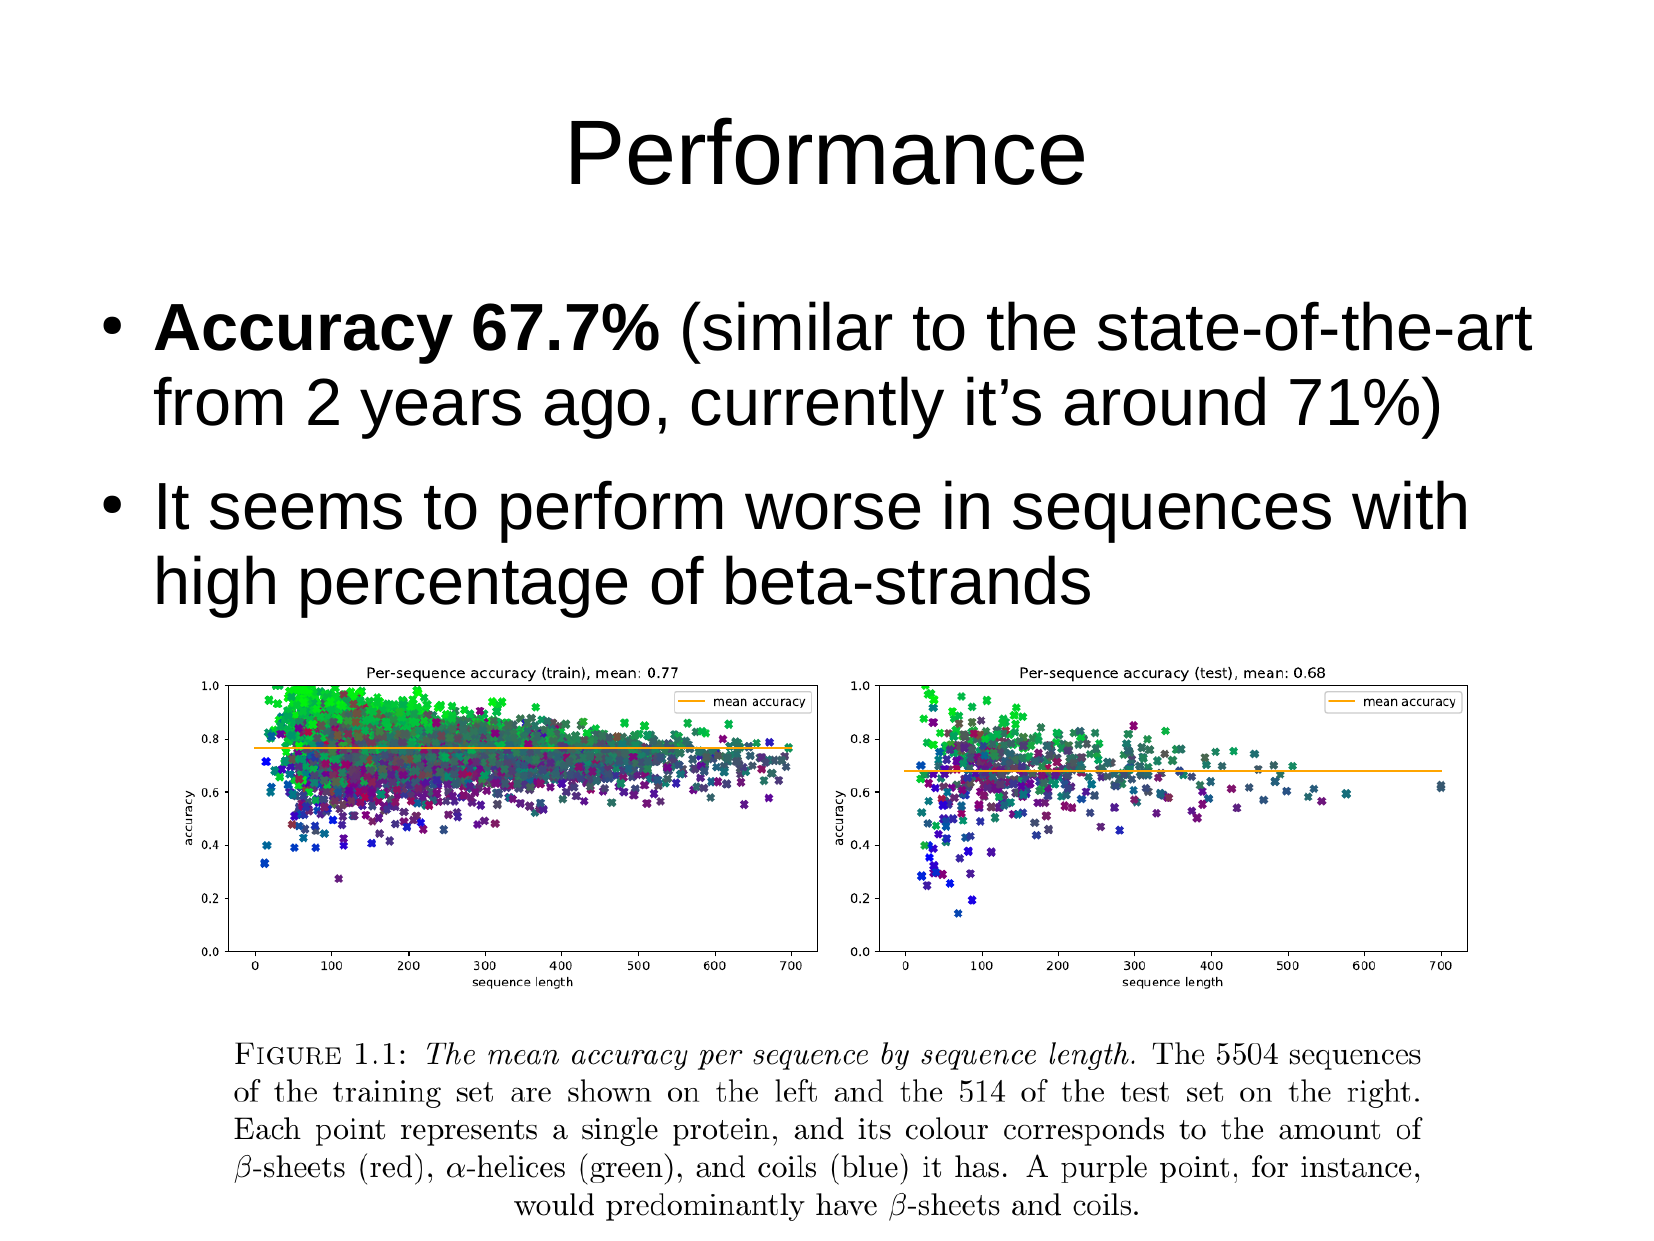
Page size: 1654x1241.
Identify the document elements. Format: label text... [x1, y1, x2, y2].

title Performance [82, 49, 1571, 257]
picture [169, 649, 1489, 1241]
list Accuracy 67.7% (similar to the state-of-the-art from 2 years ago, currently it’s around 71%) It seems to perform worse in sequences with high percentage of beta-strands [82, 290, 1571, 1010]
